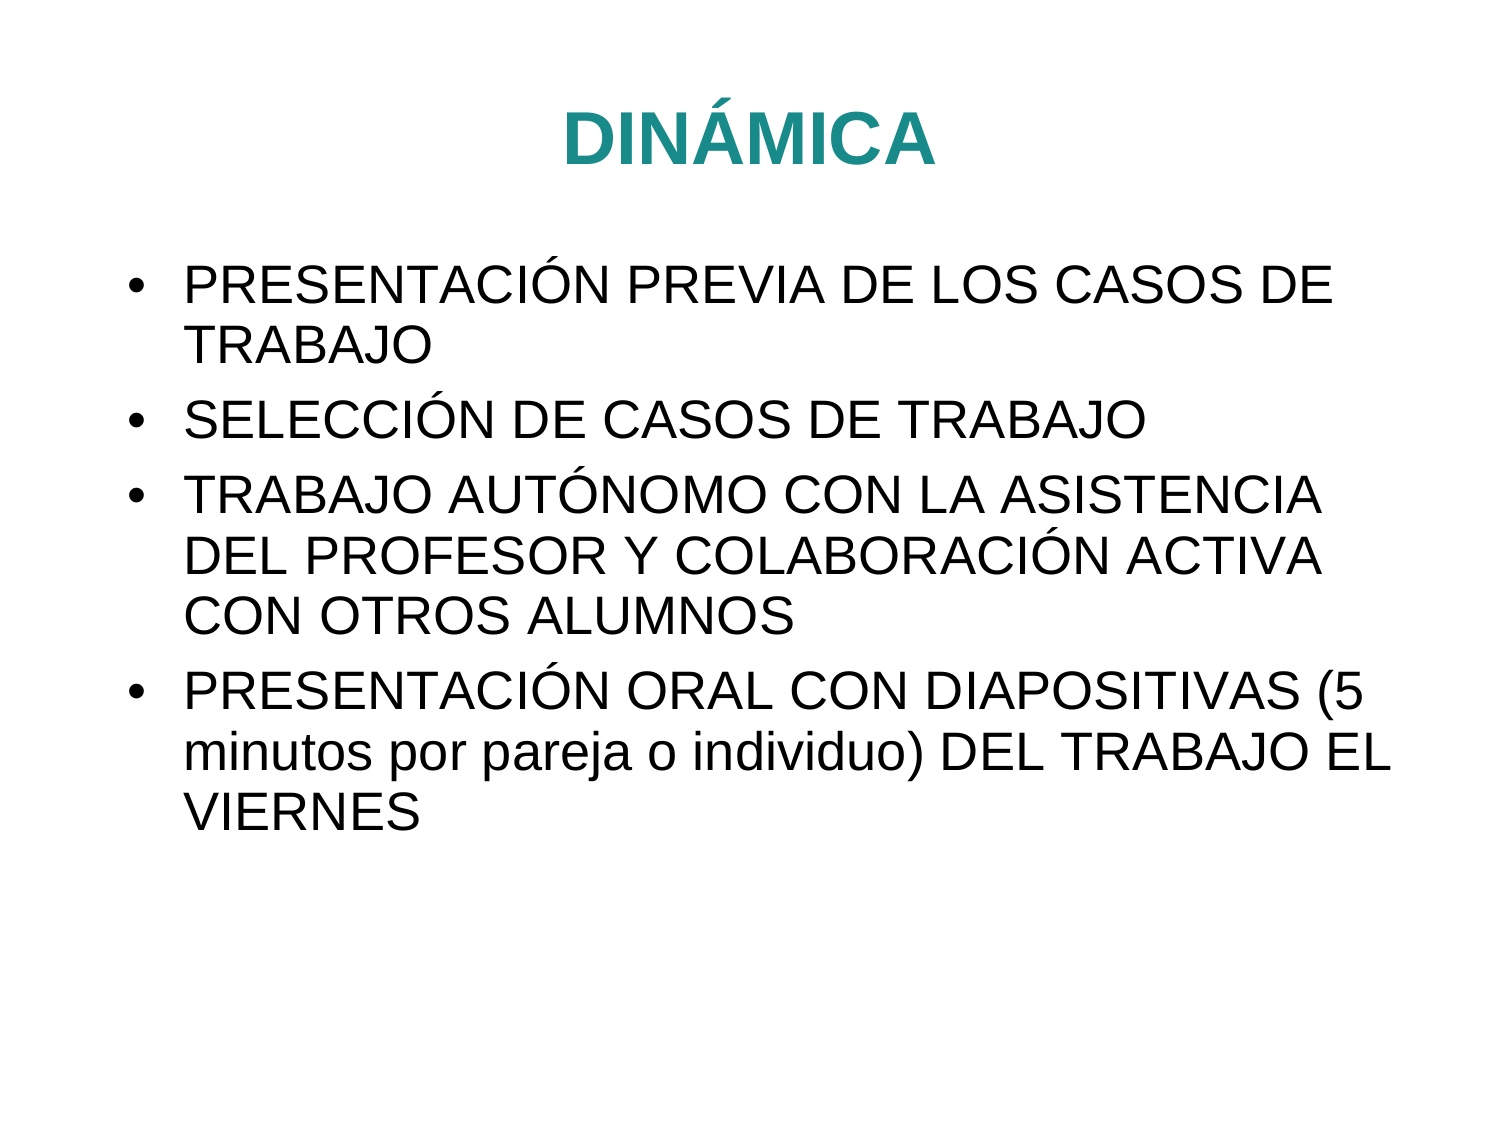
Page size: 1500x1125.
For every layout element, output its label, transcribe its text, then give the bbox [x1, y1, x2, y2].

list PRESENTACIÓN PREVIA DE LOS CASOS DE TRABAJO SELECCIÓN DE CASOS DE TRABAJO TRABAJO AUTÓNOMO CON LA ASISTENCIA DEL PROFESOR Y COLABORACIÓN ACTIVA CON OTROS ALUMNOS PRESENTACIÓN ORAL CON DIAPOSITIVAS (5 minutos por pareja o individuo) DEL TRABAJO EL VIERNES [112, 246, 1445, 955]
title DINÁMICA [112, 68, 1388, 209]
